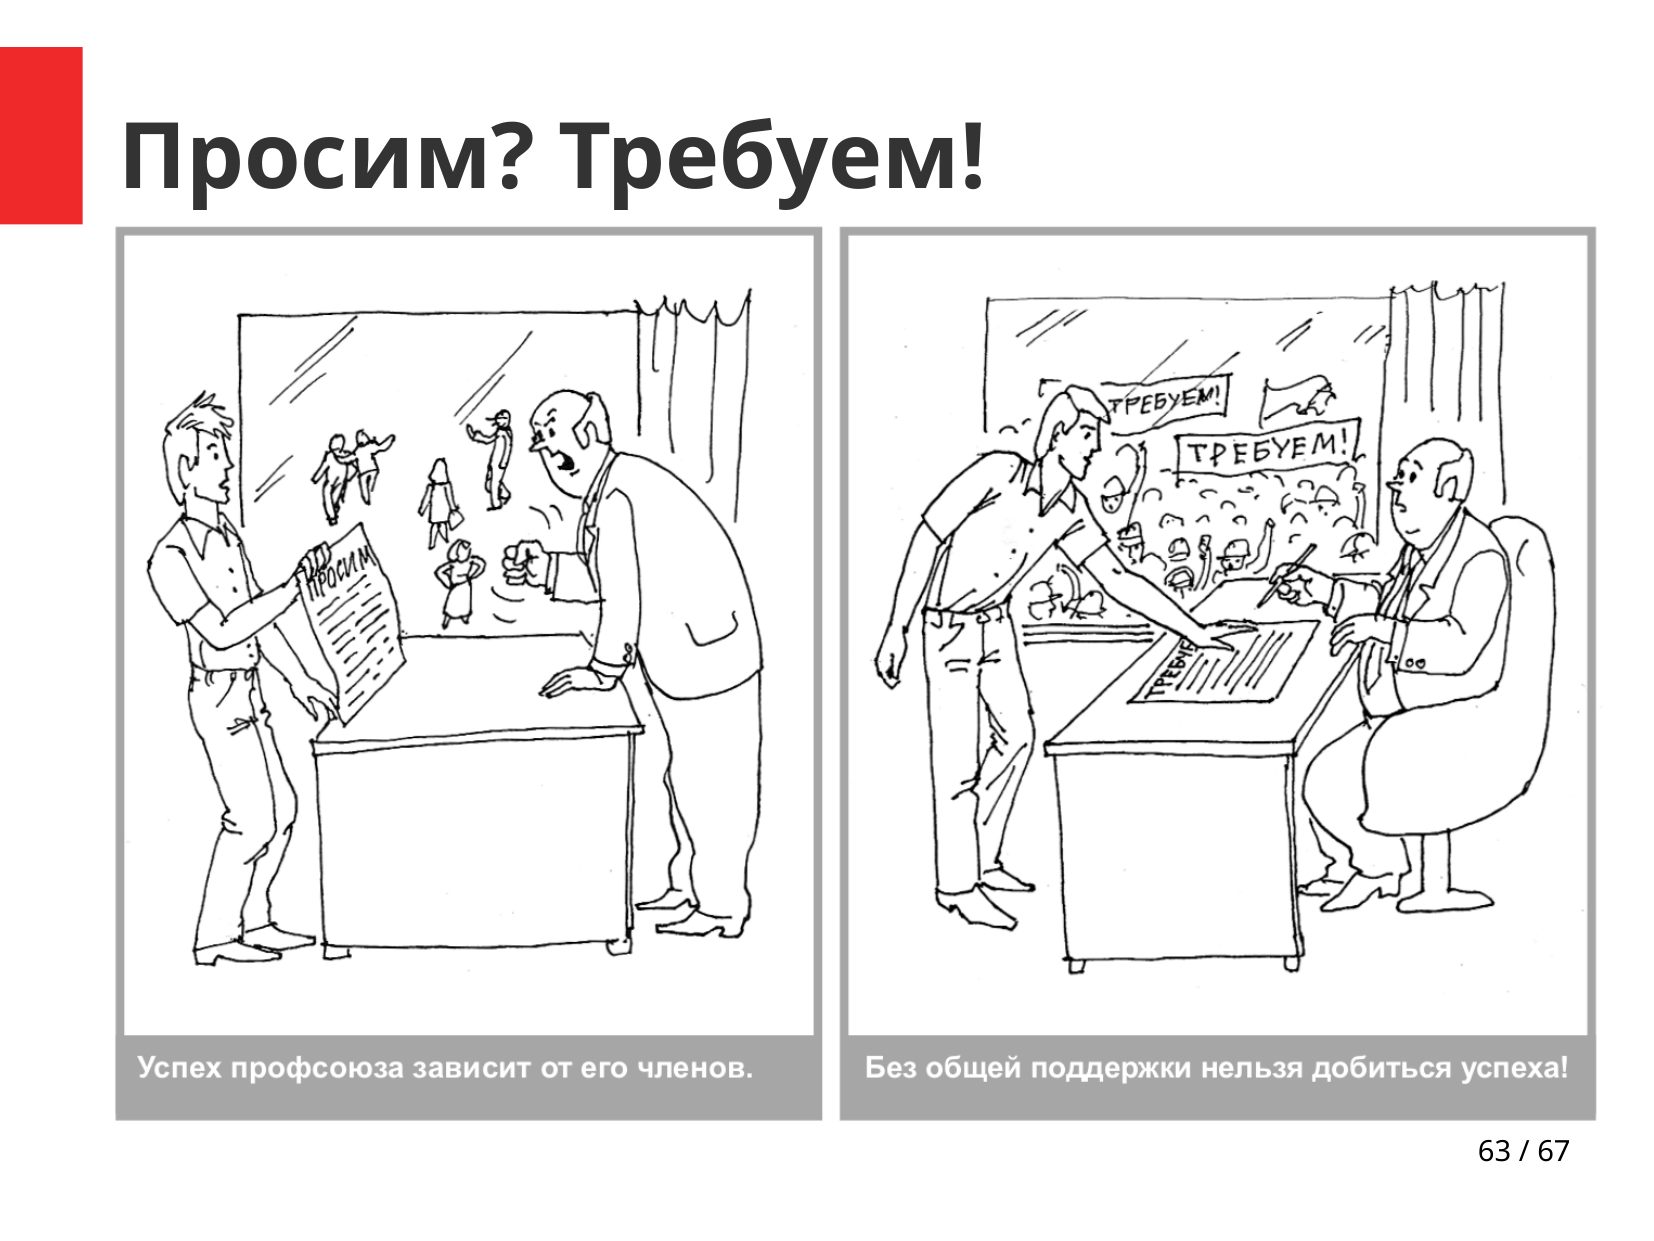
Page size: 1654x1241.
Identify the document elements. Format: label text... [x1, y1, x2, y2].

title Просим? Требуем! [118, 49, 1571, 212]
picture [84, 212, 1630, 1134]
